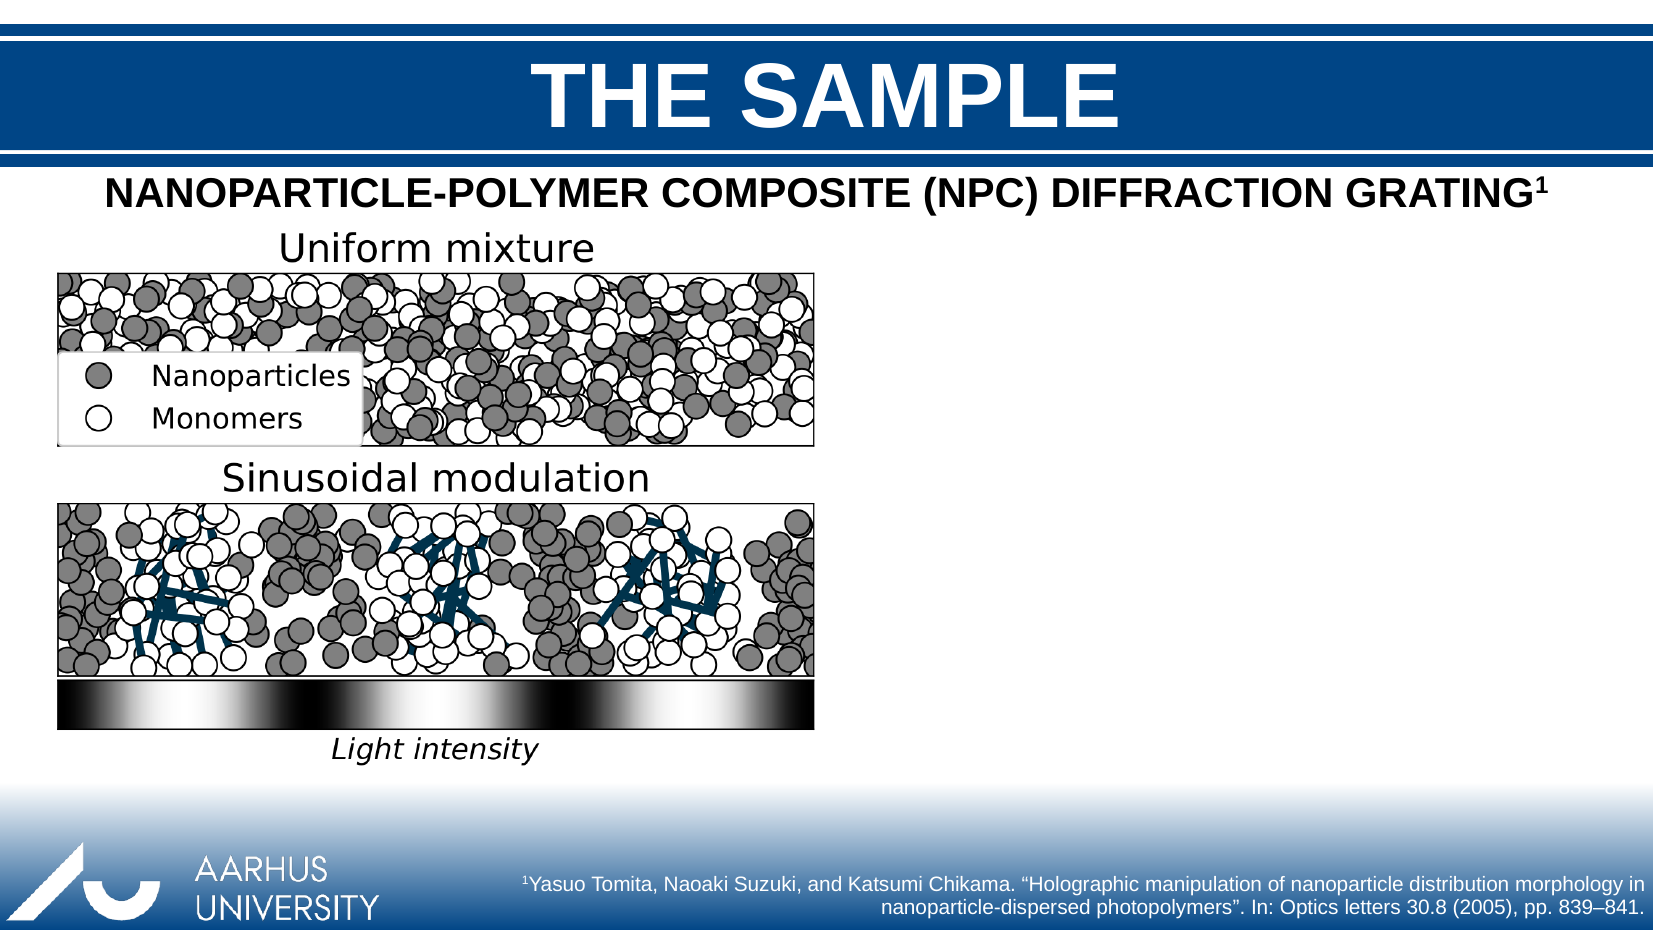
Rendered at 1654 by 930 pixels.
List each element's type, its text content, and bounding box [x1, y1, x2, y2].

text_box NANOPARTICLE-POLYMER COMPOSITE (NPC) DIFFRACTION GRATING1 [88, 162, 1565, 224]
title THE SAMPLE [0, 41, 1653, 151]
picture [5, 841, 414, 928]
text_box 1Yasuo Tomita, Naoaki Suzuki, and Katsumi Chikama. “Holographic manipulation of nanoparticle distribution morphology in nanoparticle-dispersed photopolymers”. In: Optics letters 30.8 (2005), pp. 839–841. [444, 865, 1653, 929]
picture [45, 220, 826, 770]
